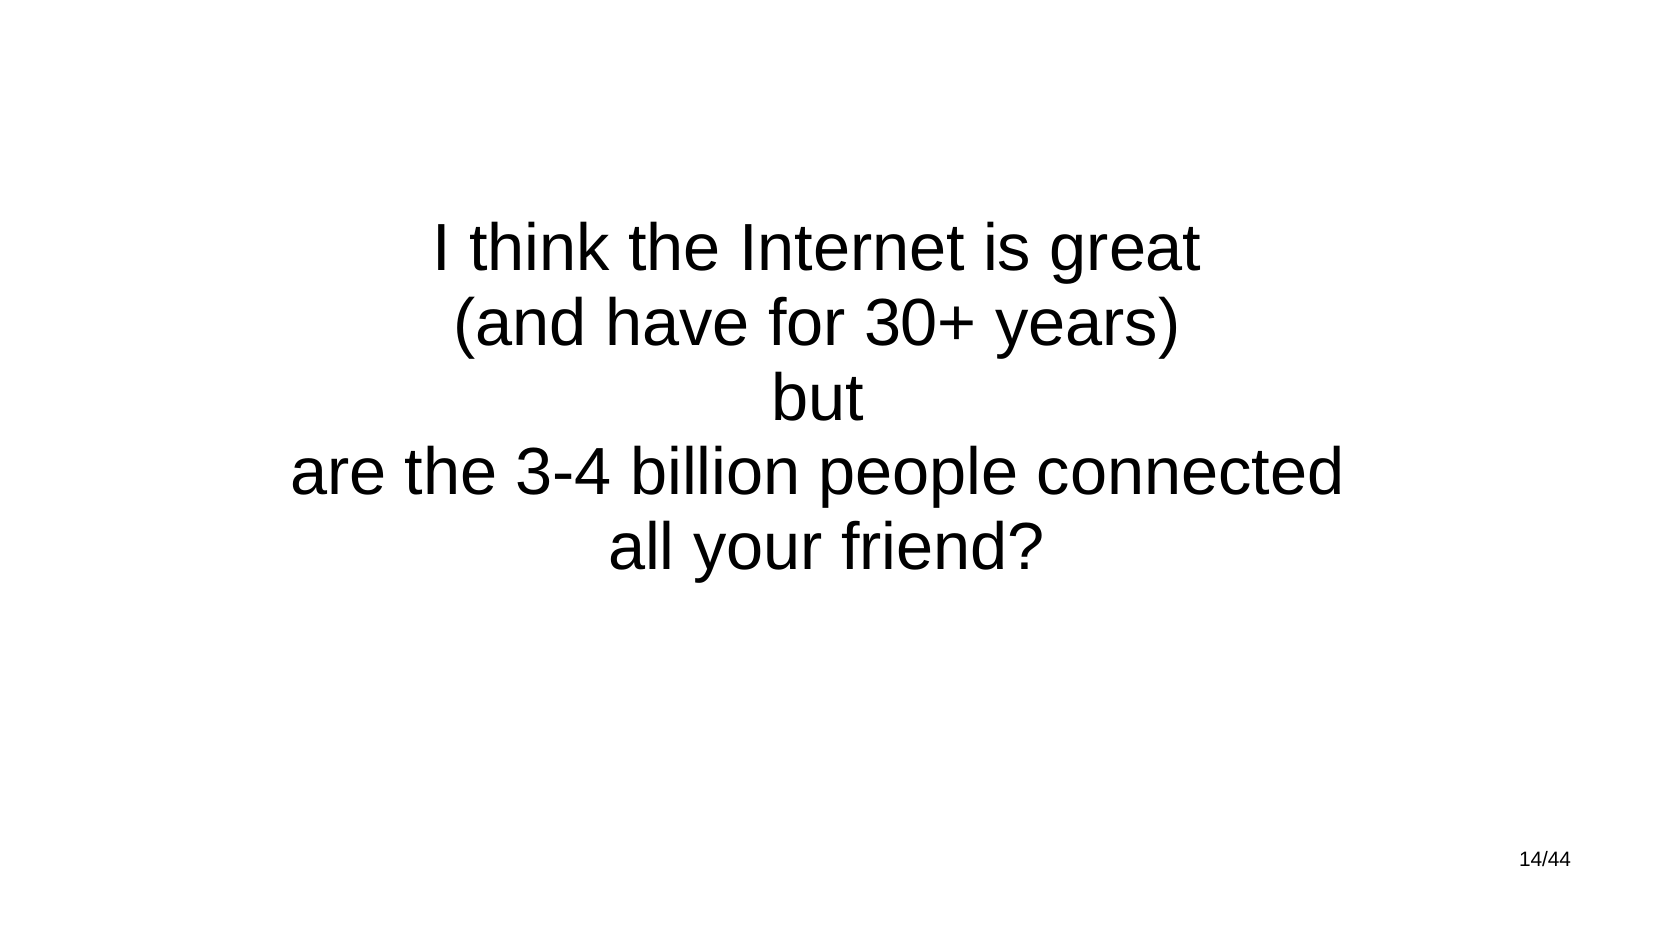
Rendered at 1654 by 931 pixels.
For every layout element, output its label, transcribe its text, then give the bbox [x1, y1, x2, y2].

subtitle I think the Internet is great (and have for 30+ years) but are the 3-4 billion people connected all your friend? [82, 37, 1571, 757]
